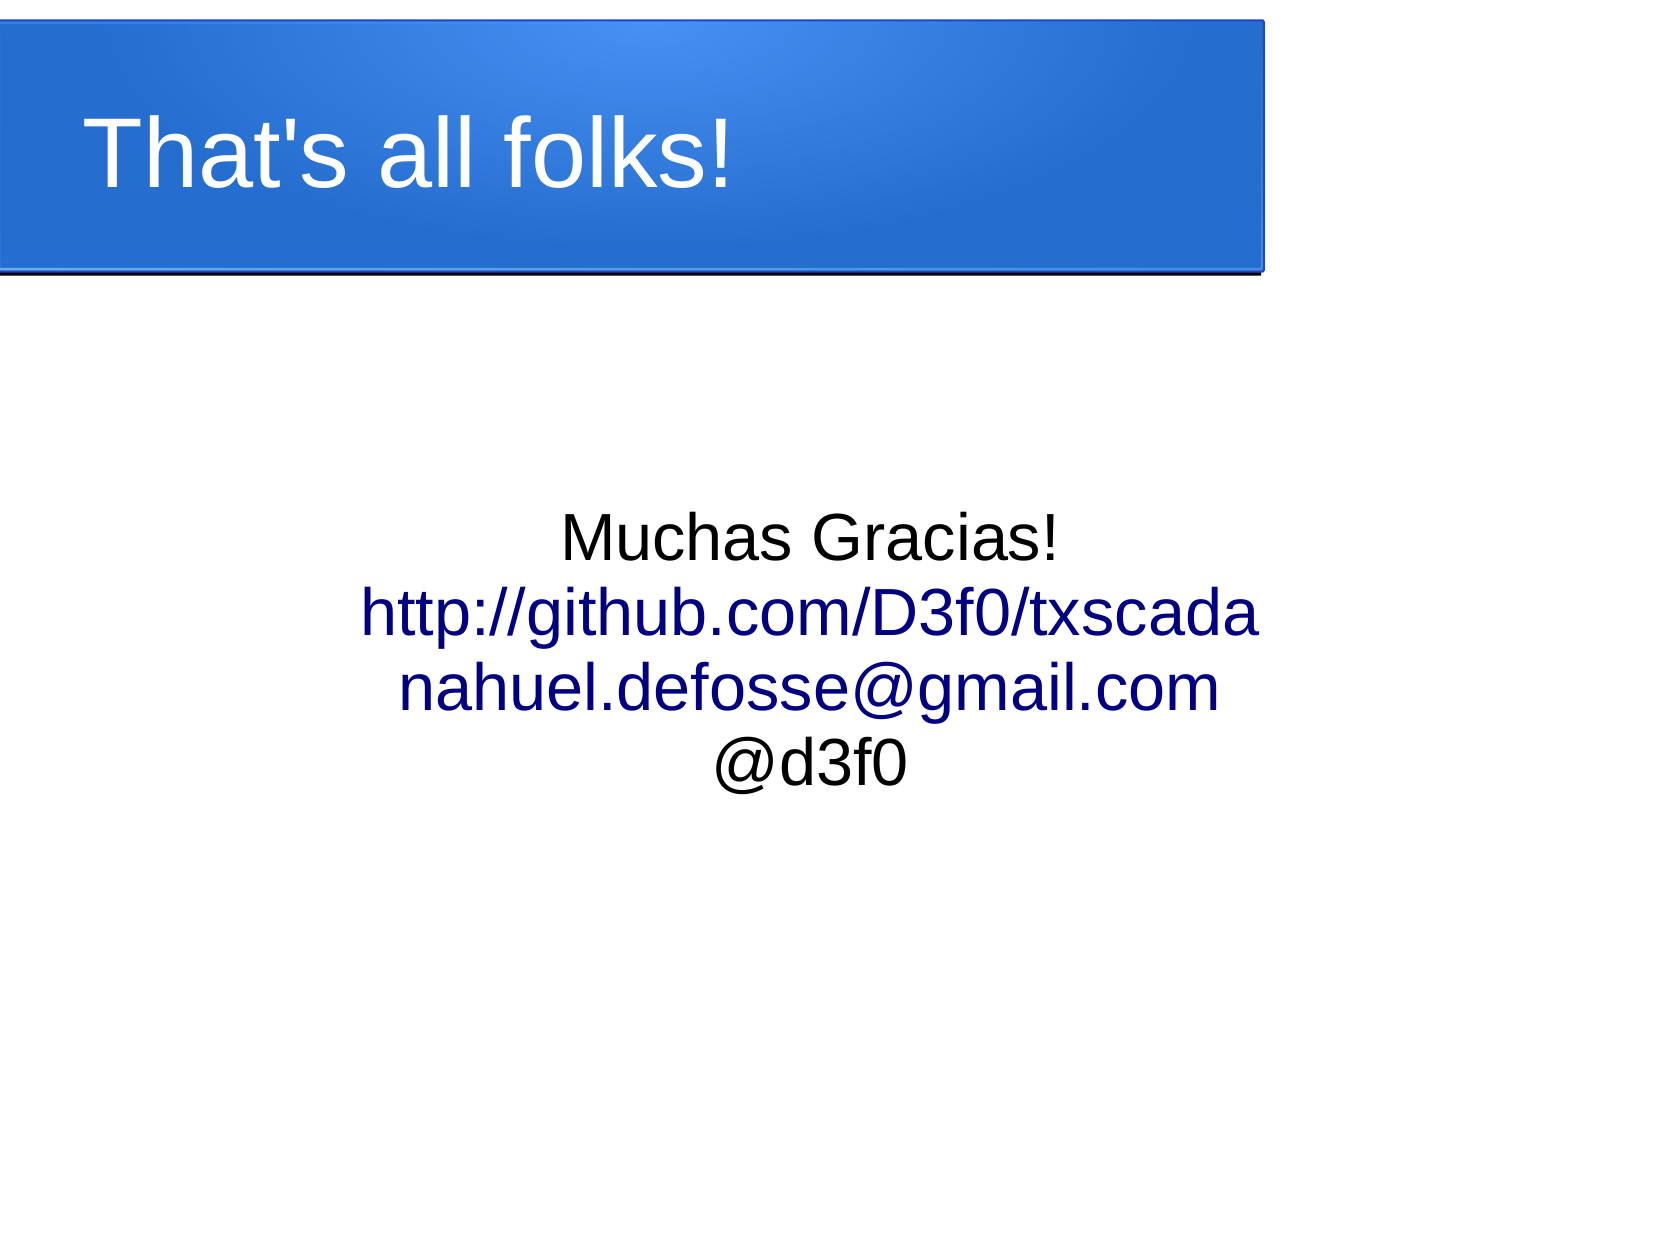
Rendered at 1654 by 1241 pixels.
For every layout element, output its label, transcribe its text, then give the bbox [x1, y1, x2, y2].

title That's all folks! [82, 49, 1250, 257]
subtitle Muchas Gracias! http://github.com/D3f0/txscada nahuel.defosse@gmail.com @d3f0 [82, 290, 1538, 1010]
